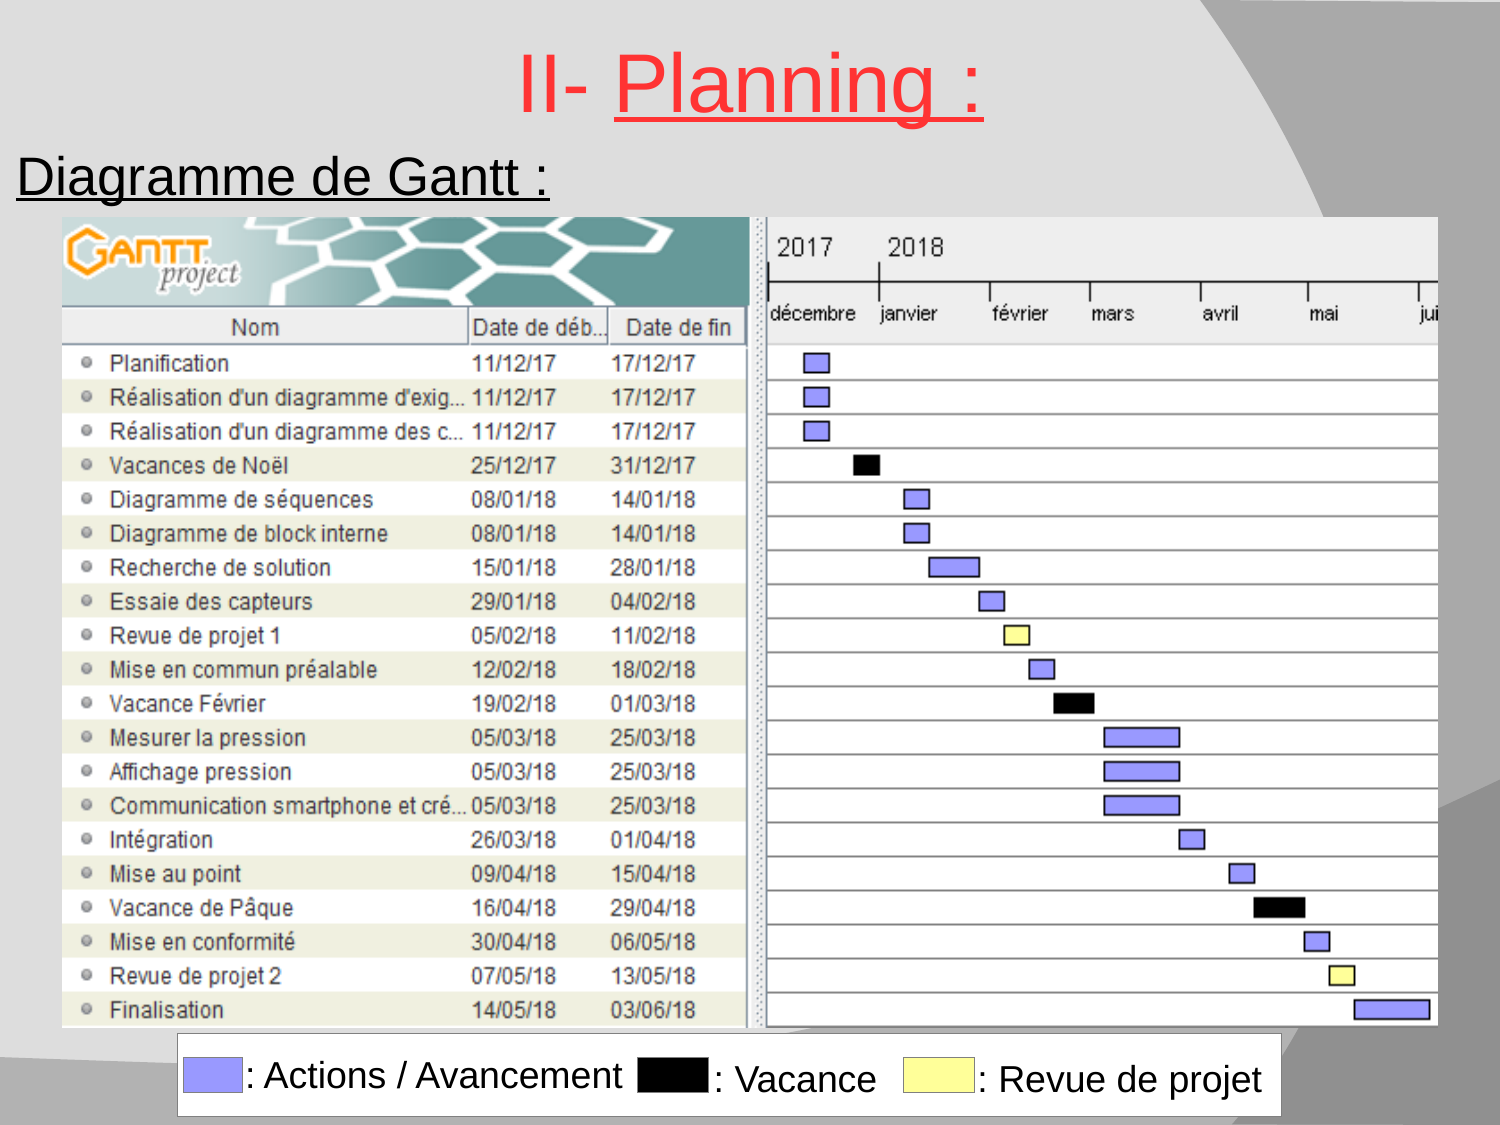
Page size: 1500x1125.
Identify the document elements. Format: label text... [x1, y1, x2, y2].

text_box : Actions / Avancement [230, 1047, 639, 1105]
text_box : Vacance [698, 1051, 893, 1109]
text_box Diagramme de Gantt : [0, 94, 567, 253]
text_box [177, 1033, 1282, 1117]
text_box II- Planning : [0, 0, 1500, 159]
text_box : Revue de projet [962, 1051, 1282, 1125]
picture [62, 217, 1438, 1028]
